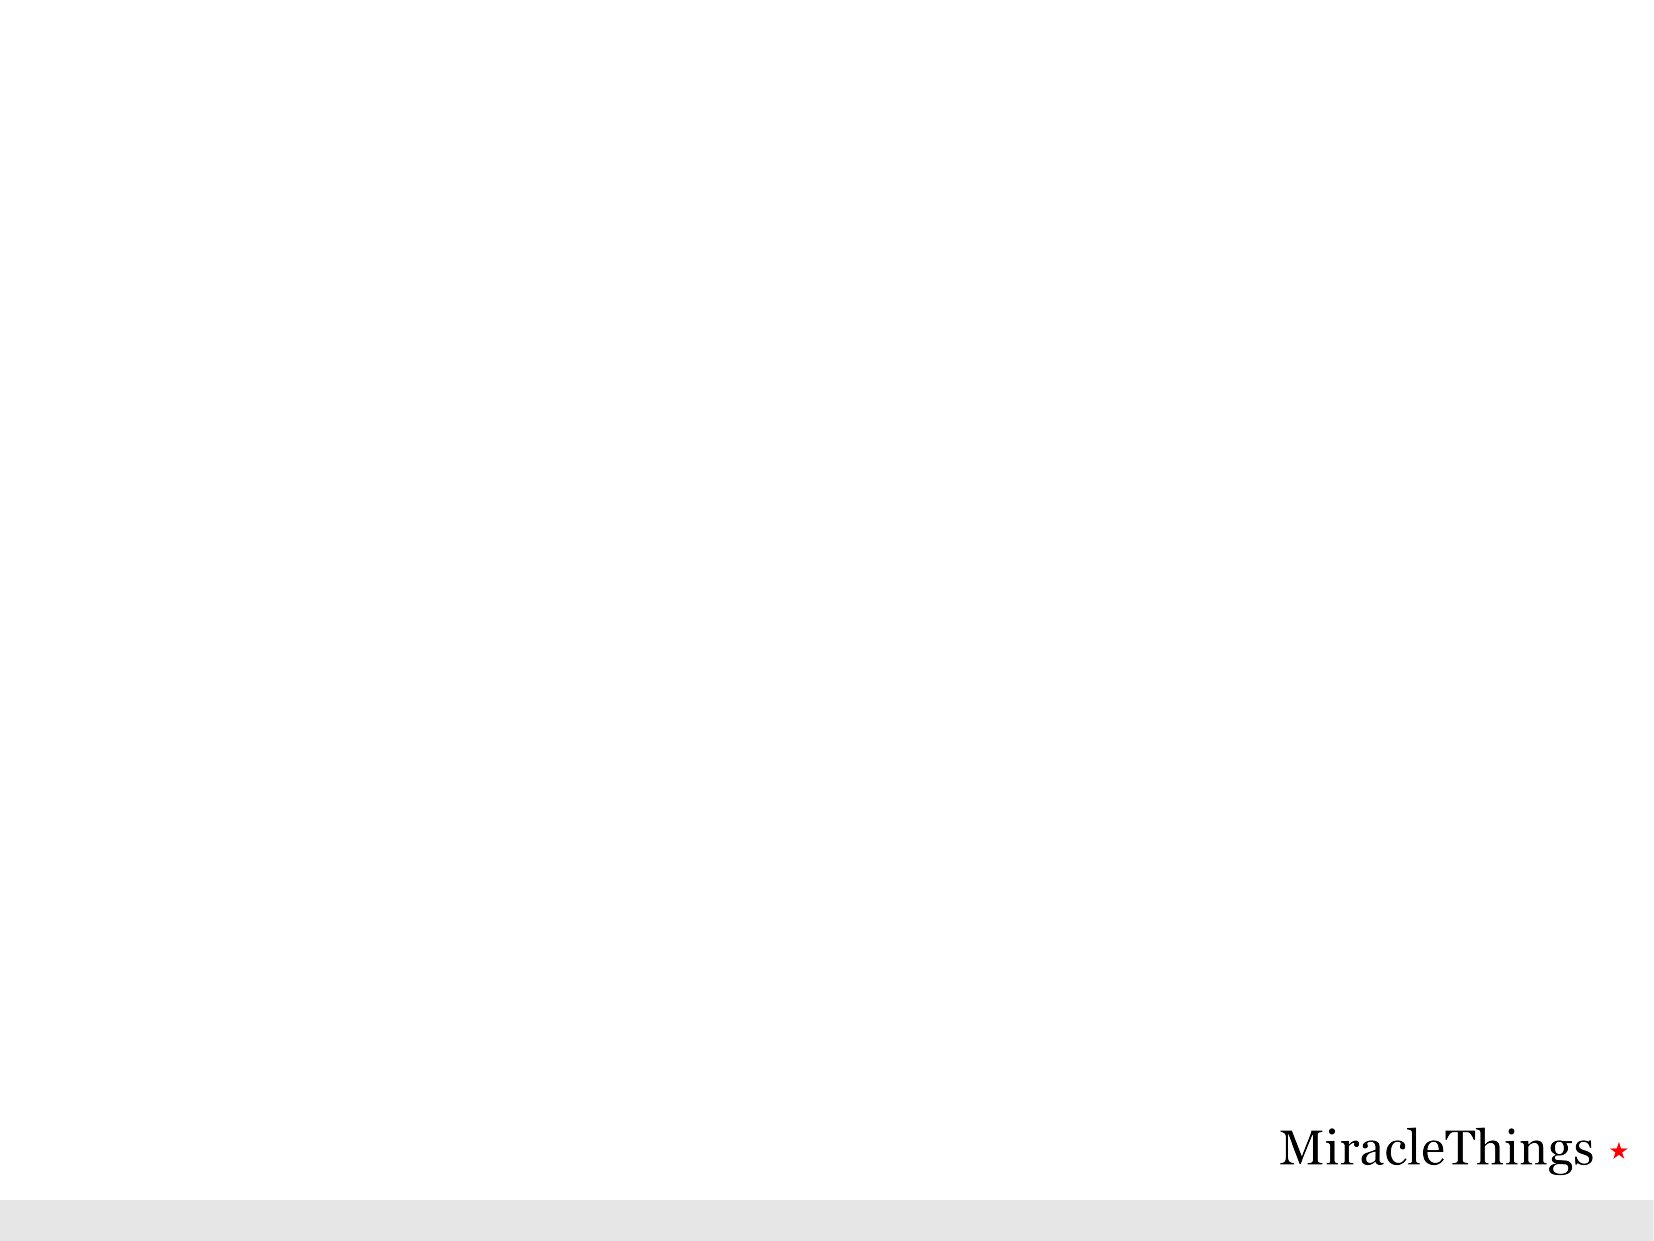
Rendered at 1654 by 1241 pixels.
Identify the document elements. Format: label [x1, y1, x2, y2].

picture [1248, 1054, 1654, 1200]
